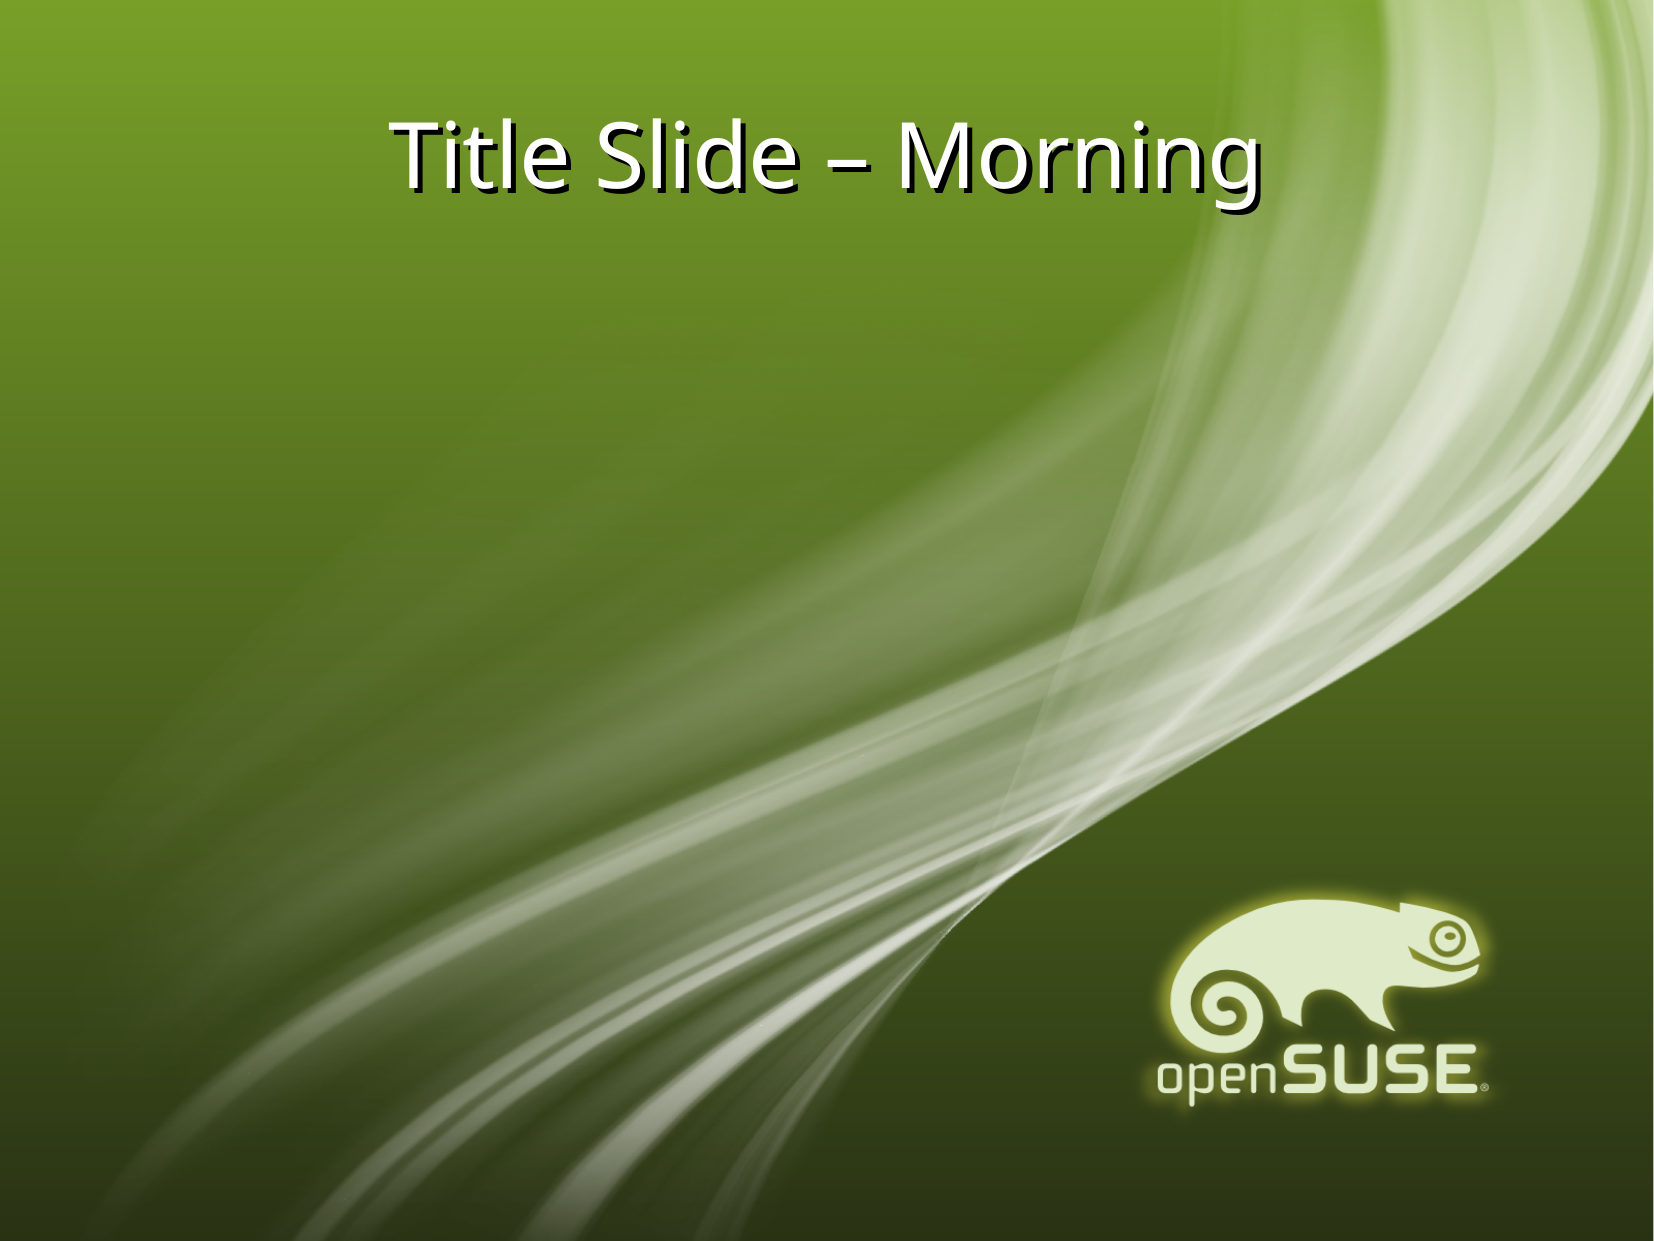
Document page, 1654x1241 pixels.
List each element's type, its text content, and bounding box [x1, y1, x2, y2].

title Title Slide – Morning [82, 49, 1571, 257]
picture [0, 0, 1654, 1241]
